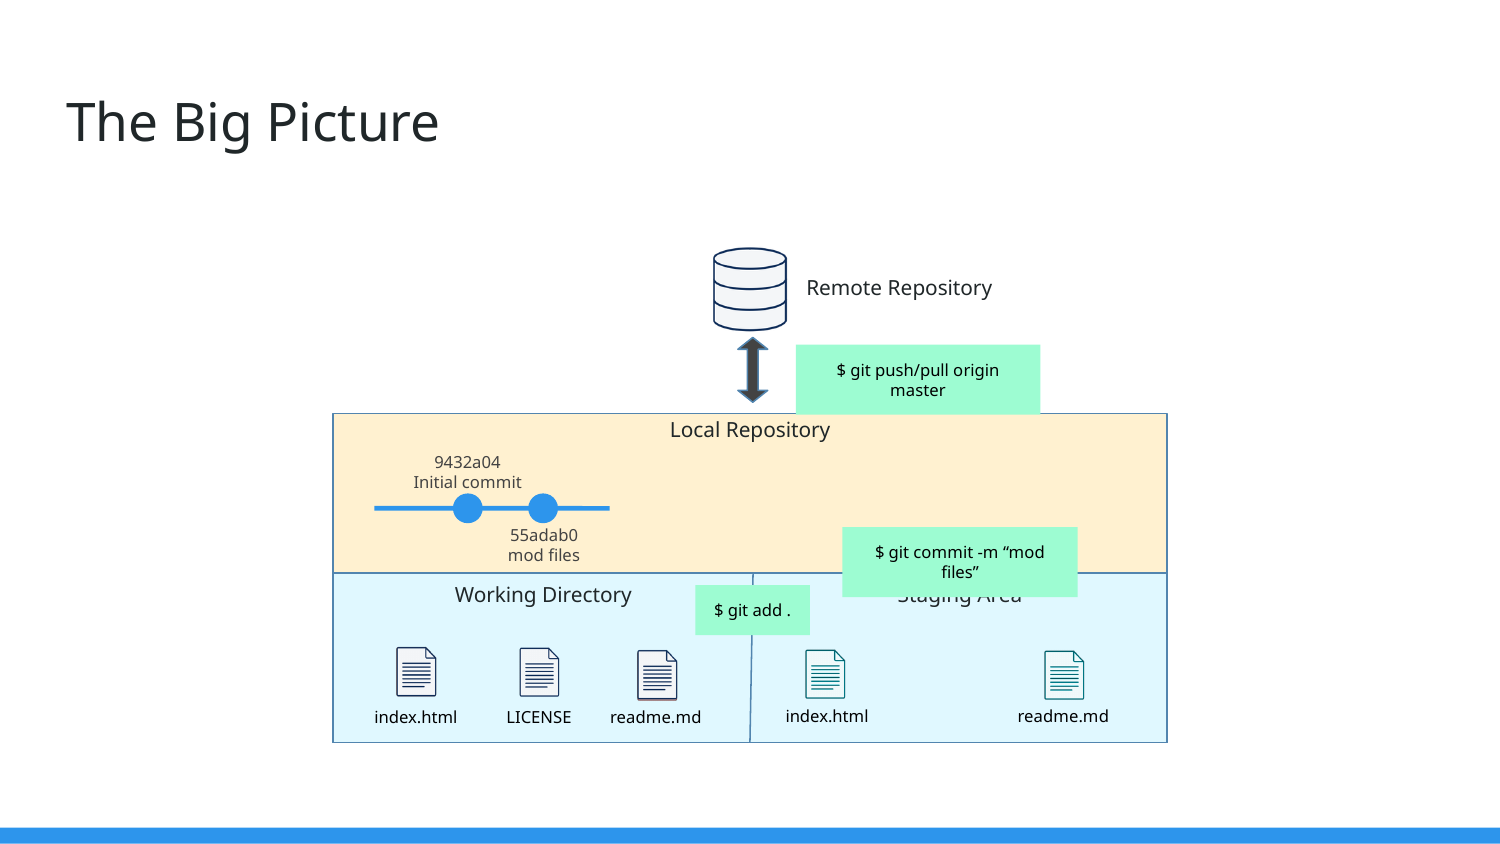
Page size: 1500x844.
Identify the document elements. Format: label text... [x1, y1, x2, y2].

text_box 9432a04 Initial commit [395, 436, 541, 507]
text_box $ git add . [695, 585, 810, 636]
text_box LICENSE [468, 691, 574, 742]
picture [632, 647, 680, 691]
picture [795, 647, 854, 702]
picture [1040, 647, 1087, 702]
text_box [332, 413, 1167, 743]
text_box index.html [351, 691, 468, 742]
text_box readme.md [574, 691, 738, 742]
text_box readme.md [981, 690, 1146, 741]
picture [708, 243, 792, 338]
picture [386, 644, 445, 691]
text_box 55adab0 mod files [479, 509, 609, 580]
text_box $ git commit -m “mod files” [842, 527, 1078, 598]
text_box Working Directory [374, 566, 712, 622]
text_box Staging Area [791, 566, 1129, 622]
text_box Remote Repository [791, 259, 1129, 315]
text_box index.html [757, 690, 898, 741]
text_box Local Repository [581, 401, 919, 457]
picture [515, 644, 563, 691]
text_box $ git push/pull origin master [795, 344, 1041, 415]
title The Big Picture [51, 72, 1449, 167]
text_box [737, 337, 768, 401]
